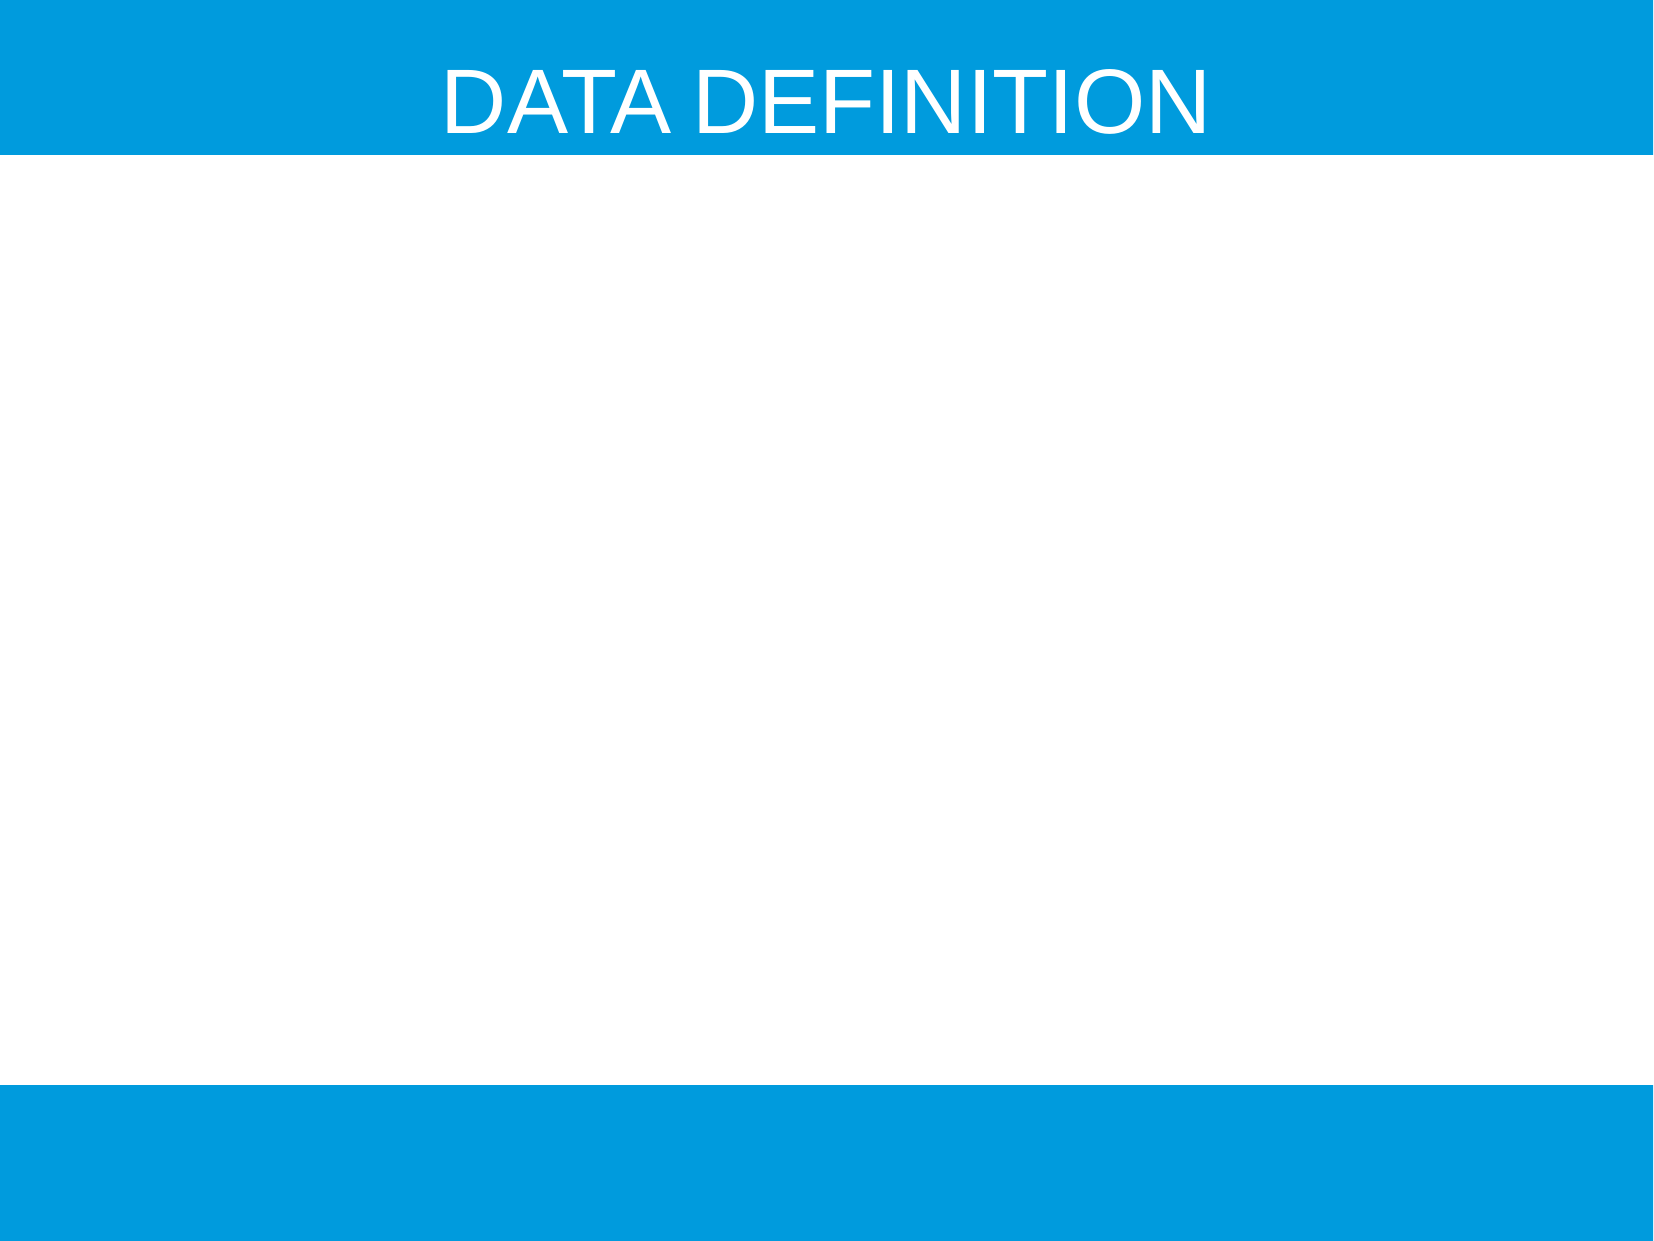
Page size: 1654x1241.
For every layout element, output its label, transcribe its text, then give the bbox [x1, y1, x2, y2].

title DATA DEFINITION [82, 49, 1571, 155]
